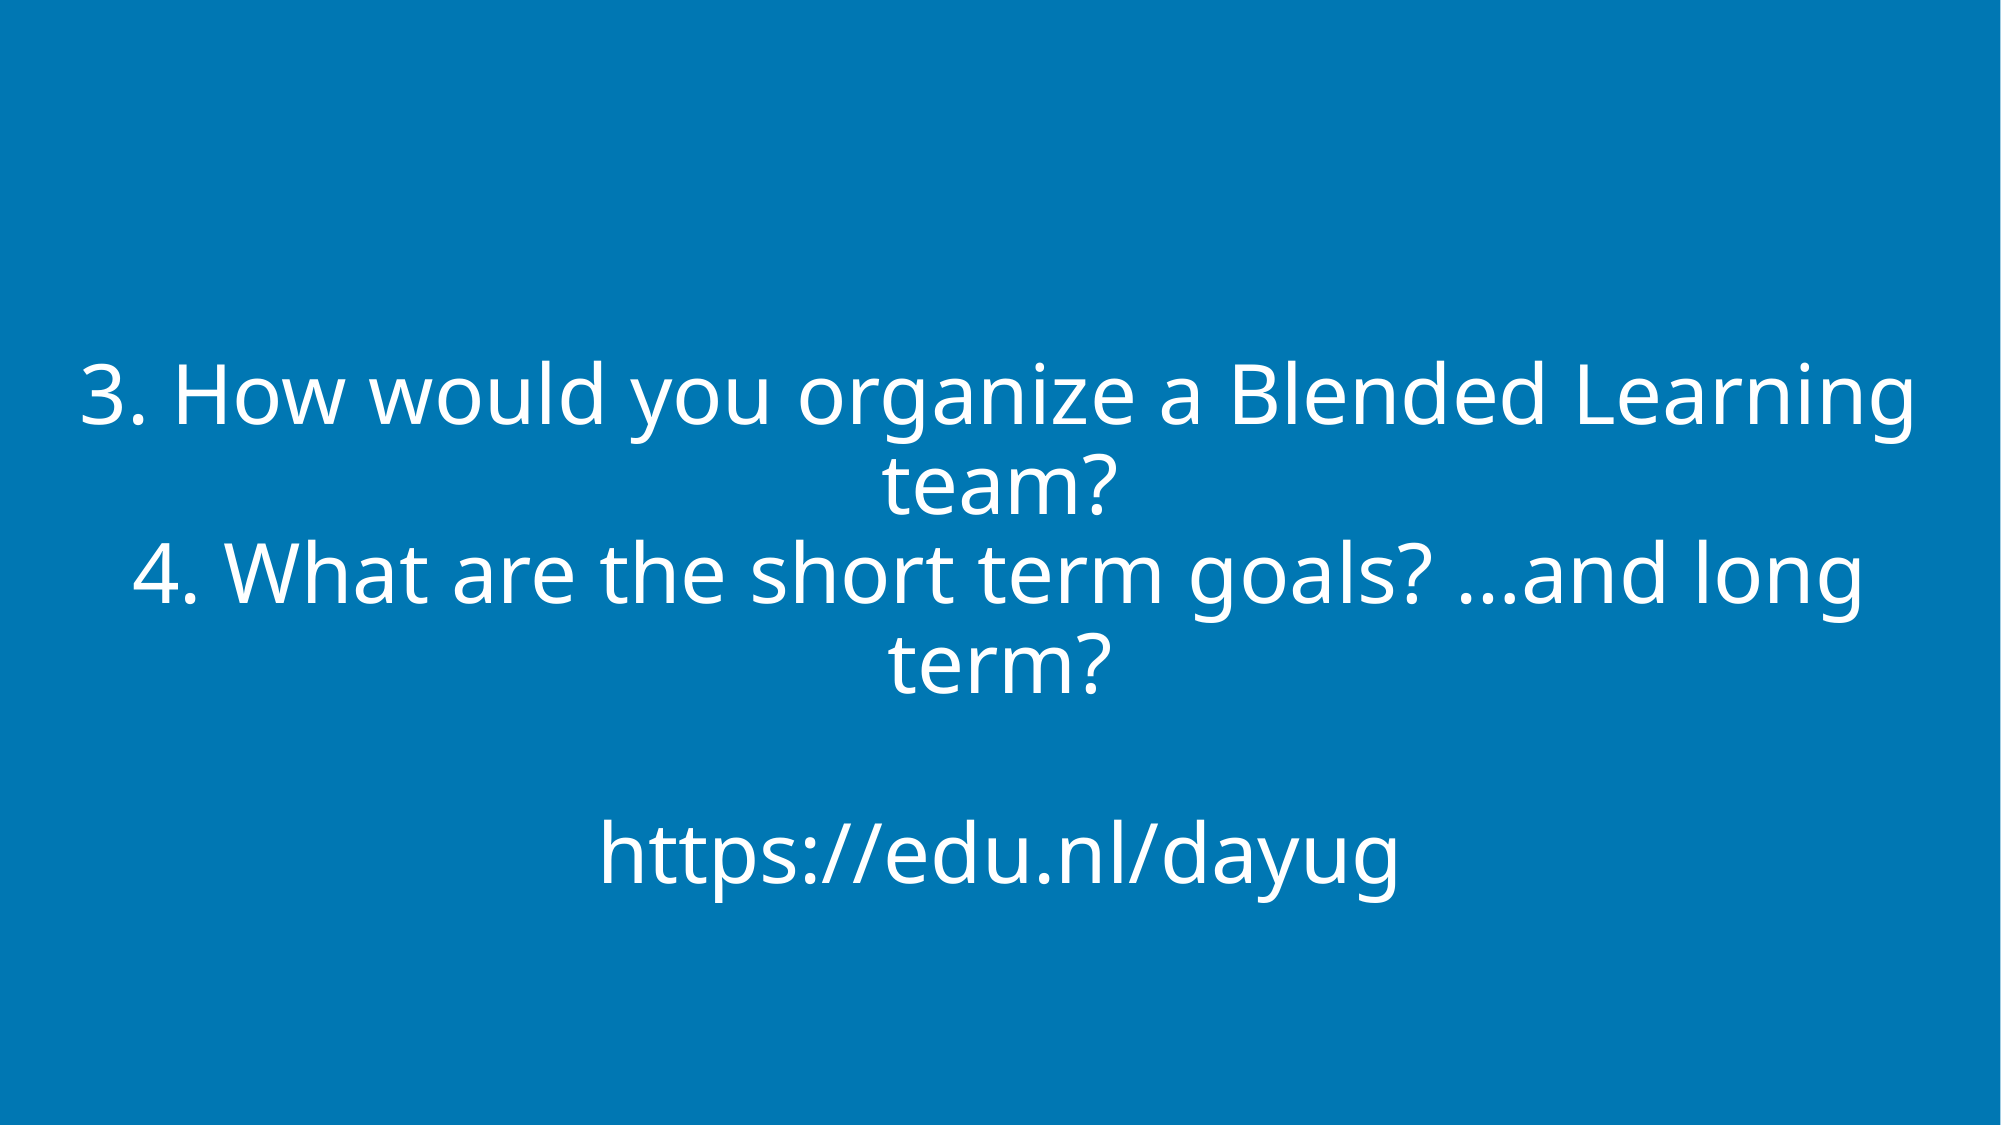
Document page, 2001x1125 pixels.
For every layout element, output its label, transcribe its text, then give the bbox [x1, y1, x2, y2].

list 3. How would you organize a Blended Learning team? 4. What are the short term goals? …and long term? https://edu.nl/dayug [72, 72, 1928, 1053]
